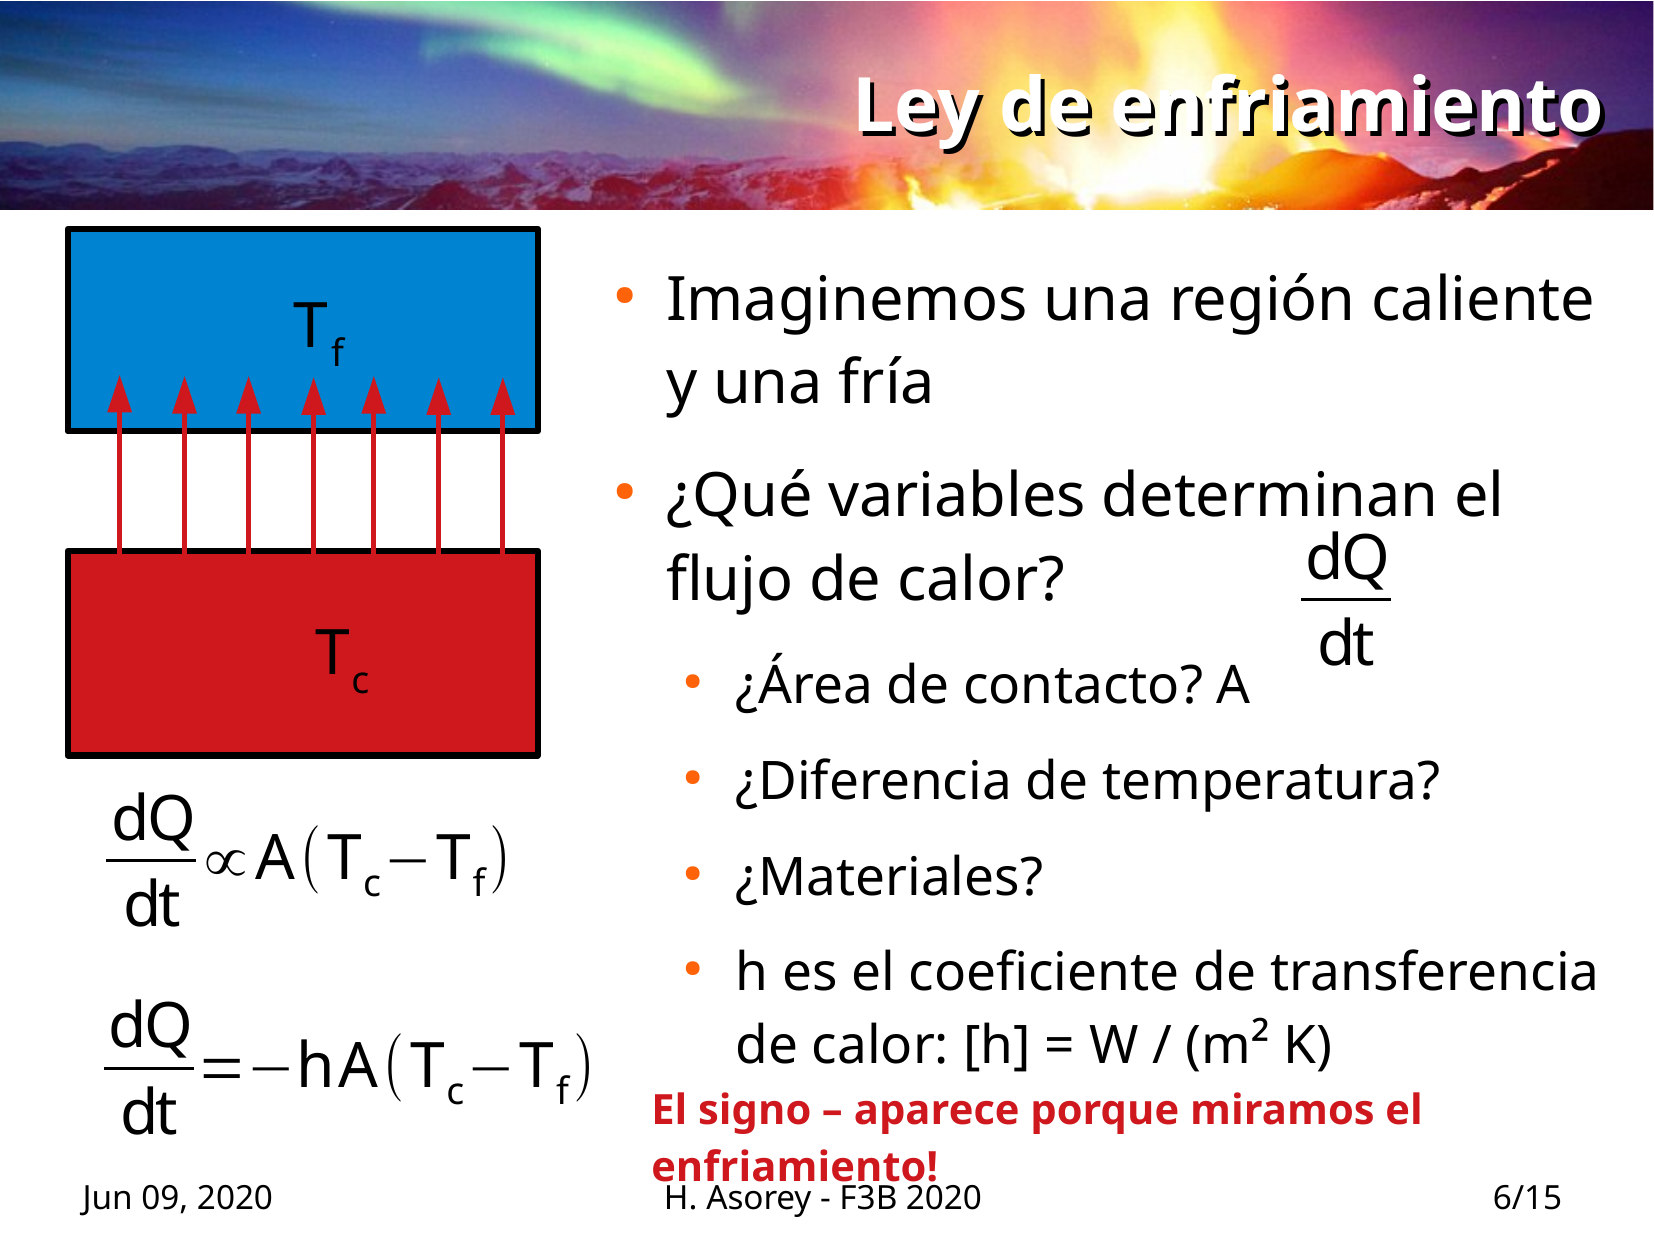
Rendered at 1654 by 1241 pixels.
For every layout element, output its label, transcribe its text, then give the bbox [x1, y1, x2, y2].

text_box El signo – aparece porque miramos el enfriamiento! [636, 1072, 1654, 1138]
chart [94, 988, 601, 1150]
chart [307, 615, 376, 703]
chart [96, 780, 517, 942]
text_box [67, 550, 538, 756]
chart [1291, 519, 1400, 681]
picture [0, 1, 1654, 210]
chart [285, 287, 351, 375]
list Imaginemos una región caliente y una fría ¿Qué variables determinan el flujo de calor? ¿Área de contacto? A ¿Diferencia de temperatura? ¿Materiales? h es el coeficiente de transferencia de calor: [h] = W / (m² K) [596, 255, 1606, 1156]
title Ley de enfriamiento [45, 15, 1606, 191]
text_box [67, 228, 538, 432]
